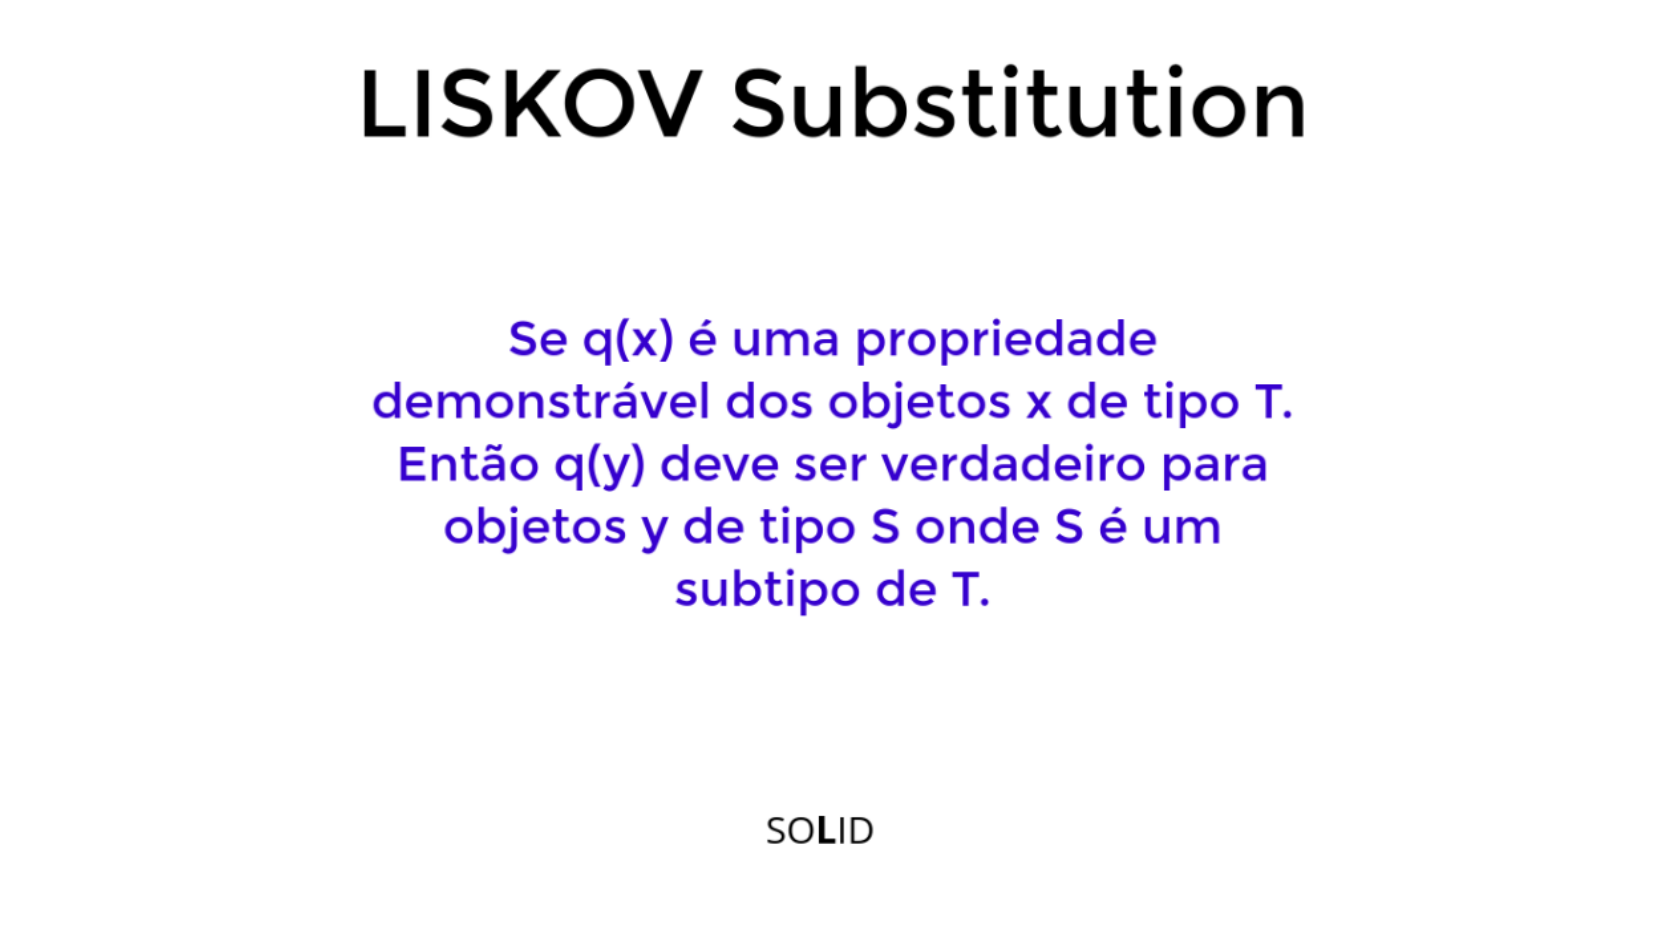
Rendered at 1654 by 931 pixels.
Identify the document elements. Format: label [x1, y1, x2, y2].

picture [240, 0, 1418, 930]
